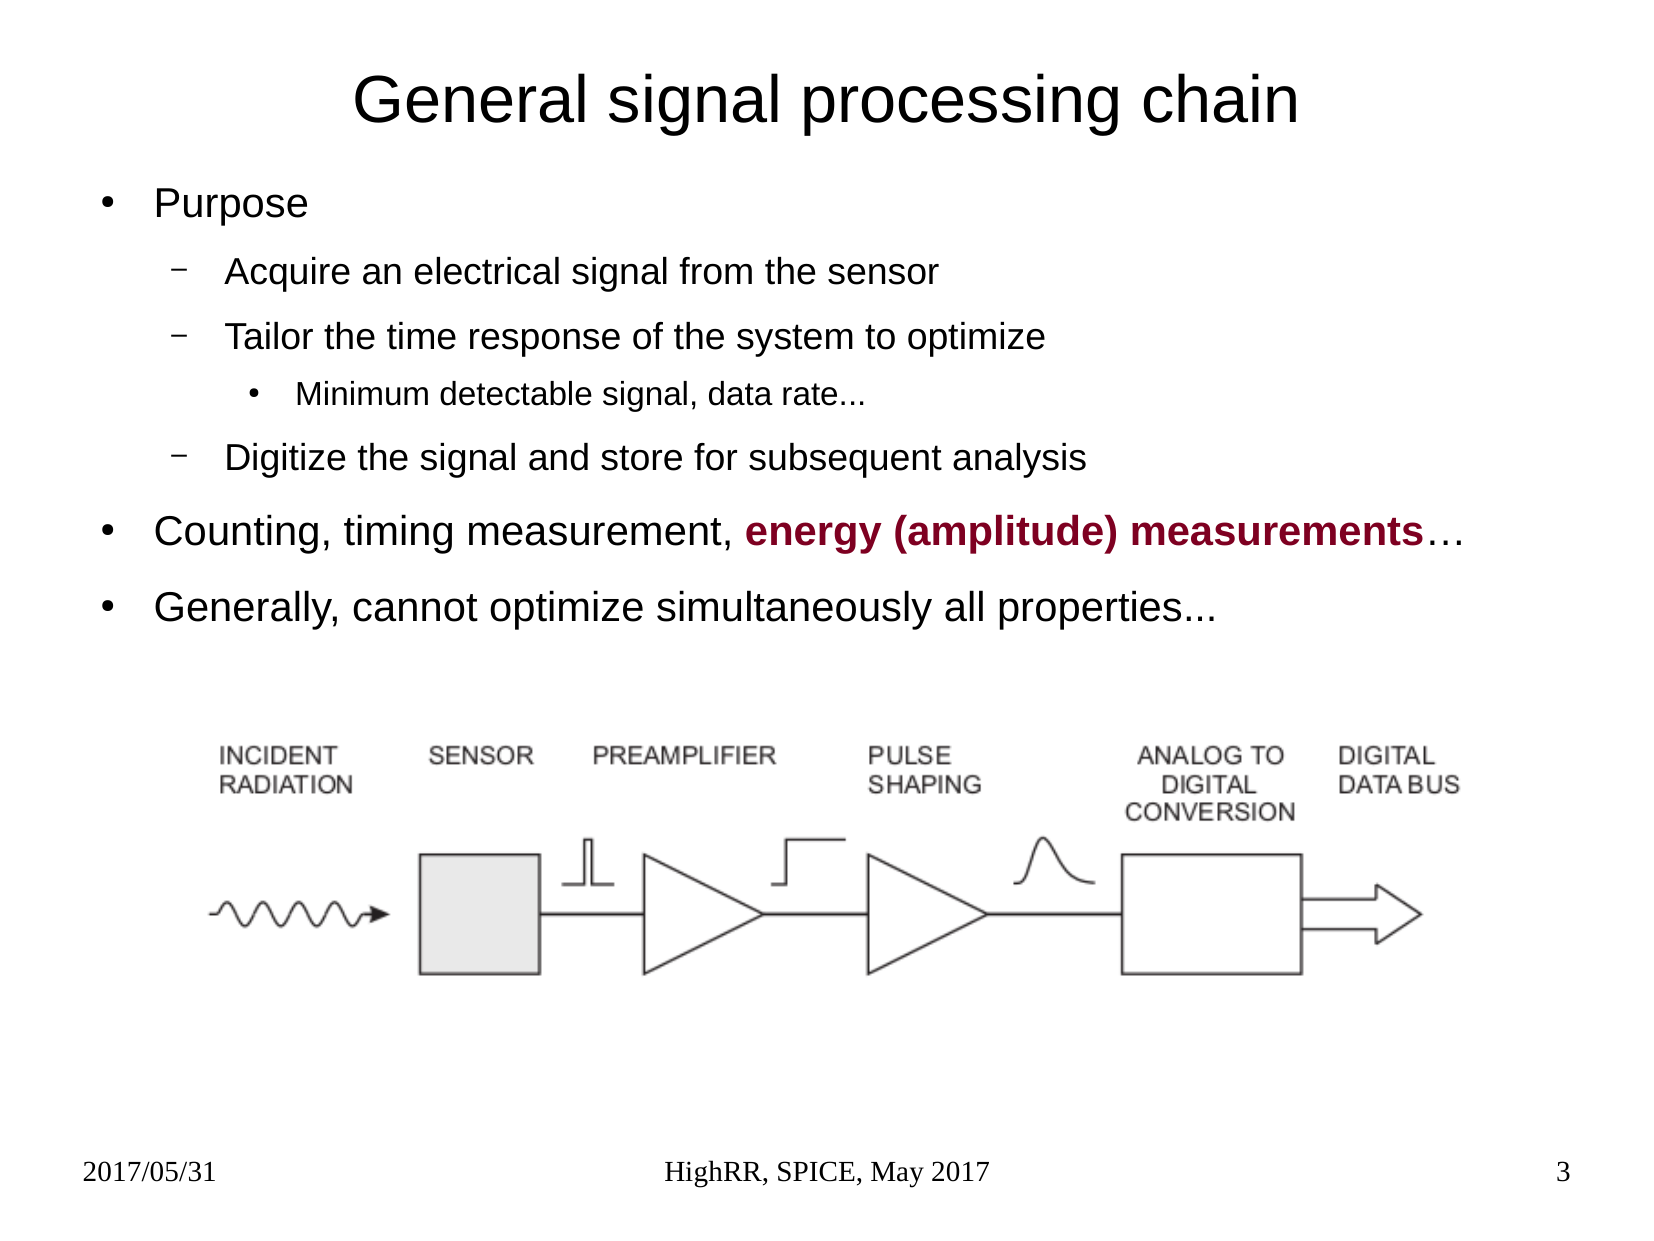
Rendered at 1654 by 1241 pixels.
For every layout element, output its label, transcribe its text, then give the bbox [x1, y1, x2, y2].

title General signal processing chain [82, 49, 1571, 151]
list Purpose Acquire an electrical signal from the sensor Tailor the time response of the system to optimize Minimum detectable signal, data rate... Digitize the signal and store for subsequent analysis Counting, timing measurement, energy (amplitude) measurements… Generally, cannot optimize simultaneously all properties... [82, 180, 1571, 1141]
picture [148, 710, 1486, 1006]
